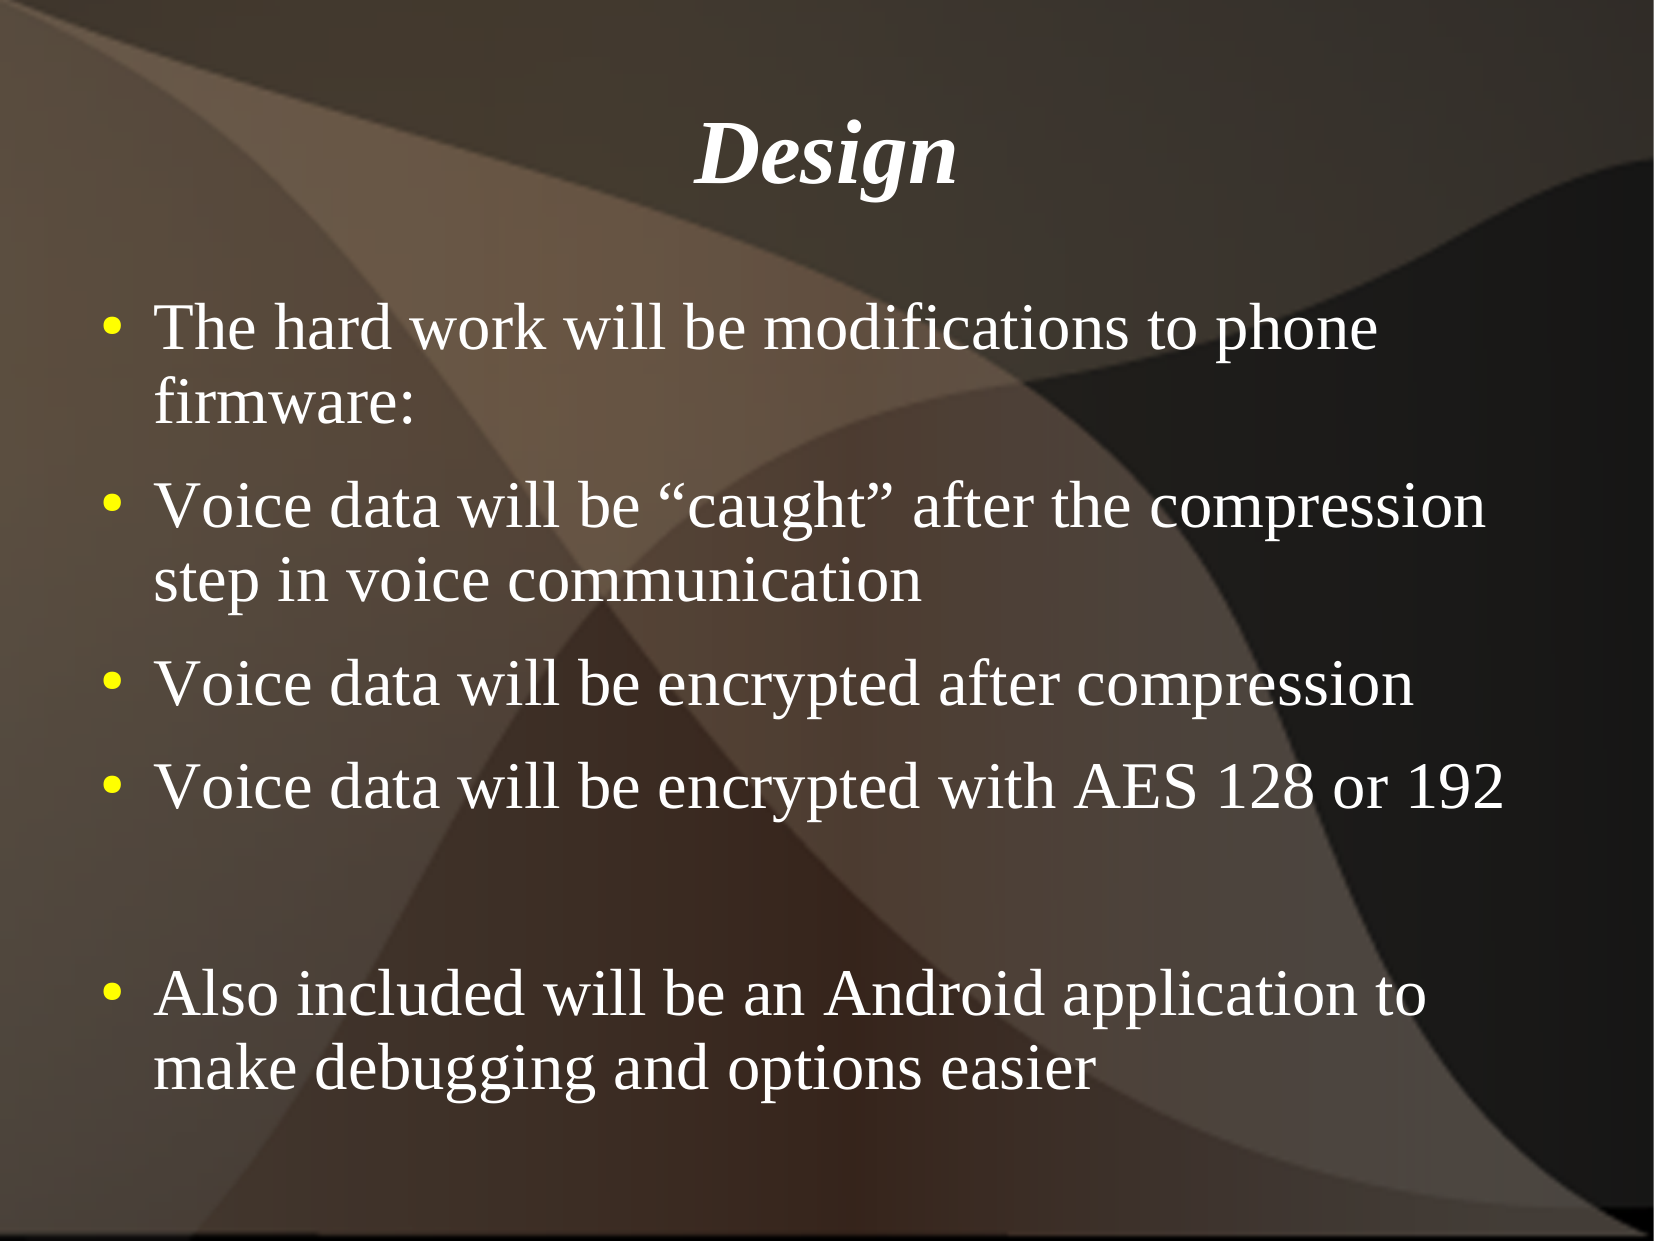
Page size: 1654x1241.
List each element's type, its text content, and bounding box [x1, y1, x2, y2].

list The hard work will be modifications to phone firmware: Voice data will be “caught” after the compression step in voice communication Voice data will be encrypted after compression Voice data will be encrypted with AES 128 or 192 Also included will be an Android application to make debugging and options easier [82, 290, 1571, 1105]
picture [0, 0, 1654, 1241]
title Design [82, 56, 1571, 250]
